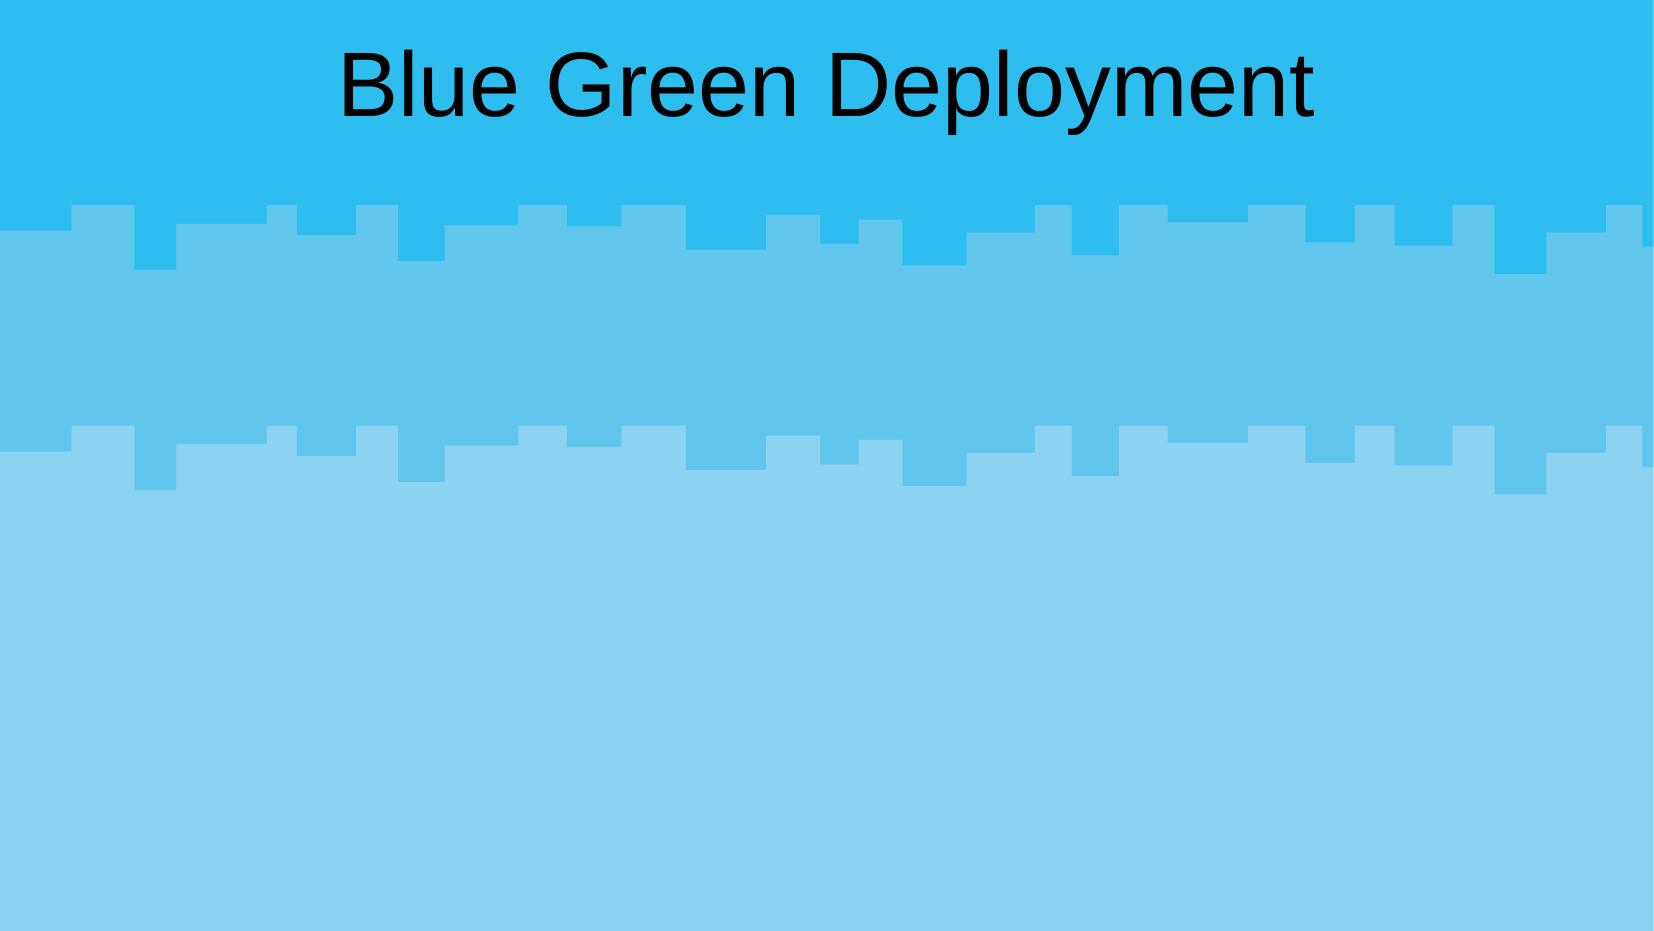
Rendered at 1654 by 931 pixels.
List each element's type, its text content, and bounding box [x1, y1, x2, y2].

picture [0, 0, 1654, 931]
title Blue Green Deployment [82, 7, 1571, 163]
